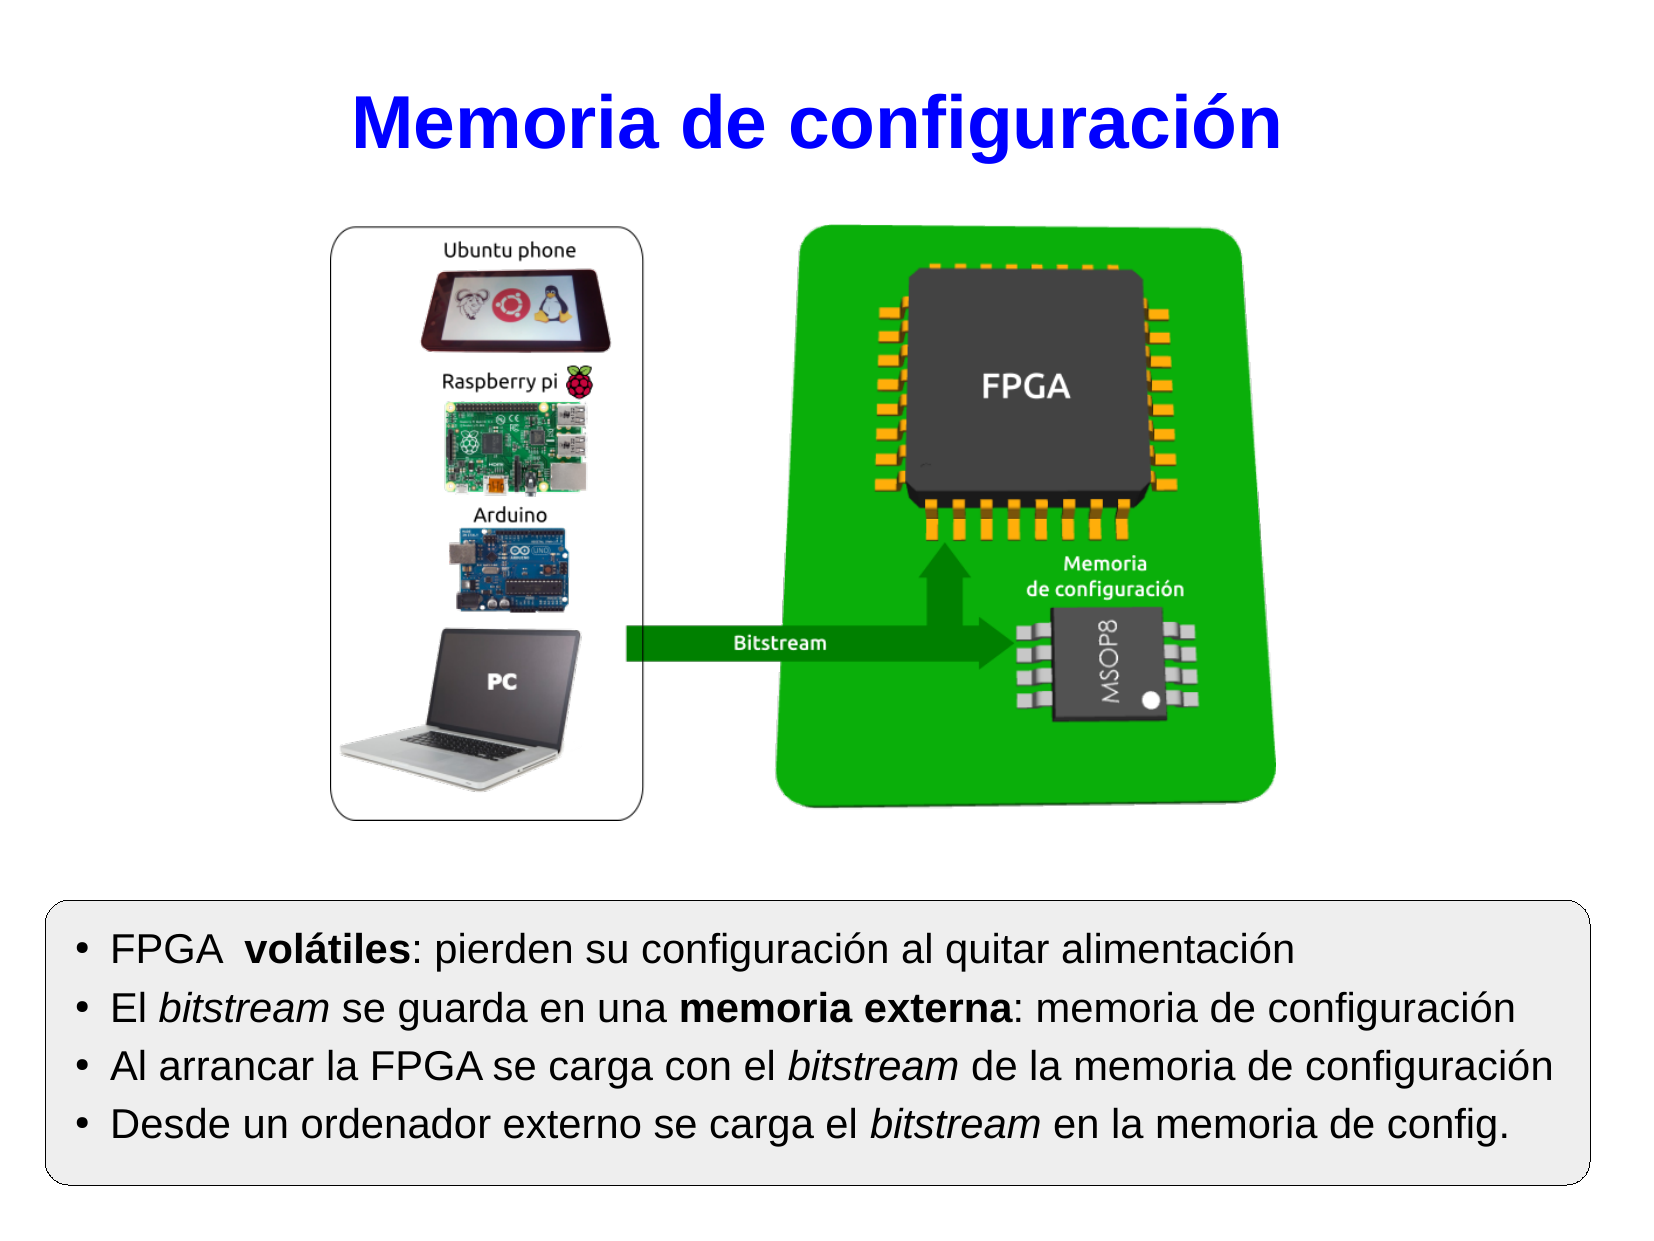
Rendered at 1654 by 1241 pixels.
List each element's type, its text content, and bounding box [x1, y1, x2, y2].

text_box Memoria de configuración [90, 73, 1546, 211]
text_box [45, 900, 1591, 1186]
picture [330, 224, 1276, 821]
text_box FPGA volátiles: pierden su configuración al quitar alimentación El bitstream se guarda en una memoria externa: memoria de configuración Al arrancar la FPGA se carga con el bitstream de la memoria de configuración Desde un ordenador externo se carga el bitstream en la memoria de config. [60, 918, 1591, 1156]
